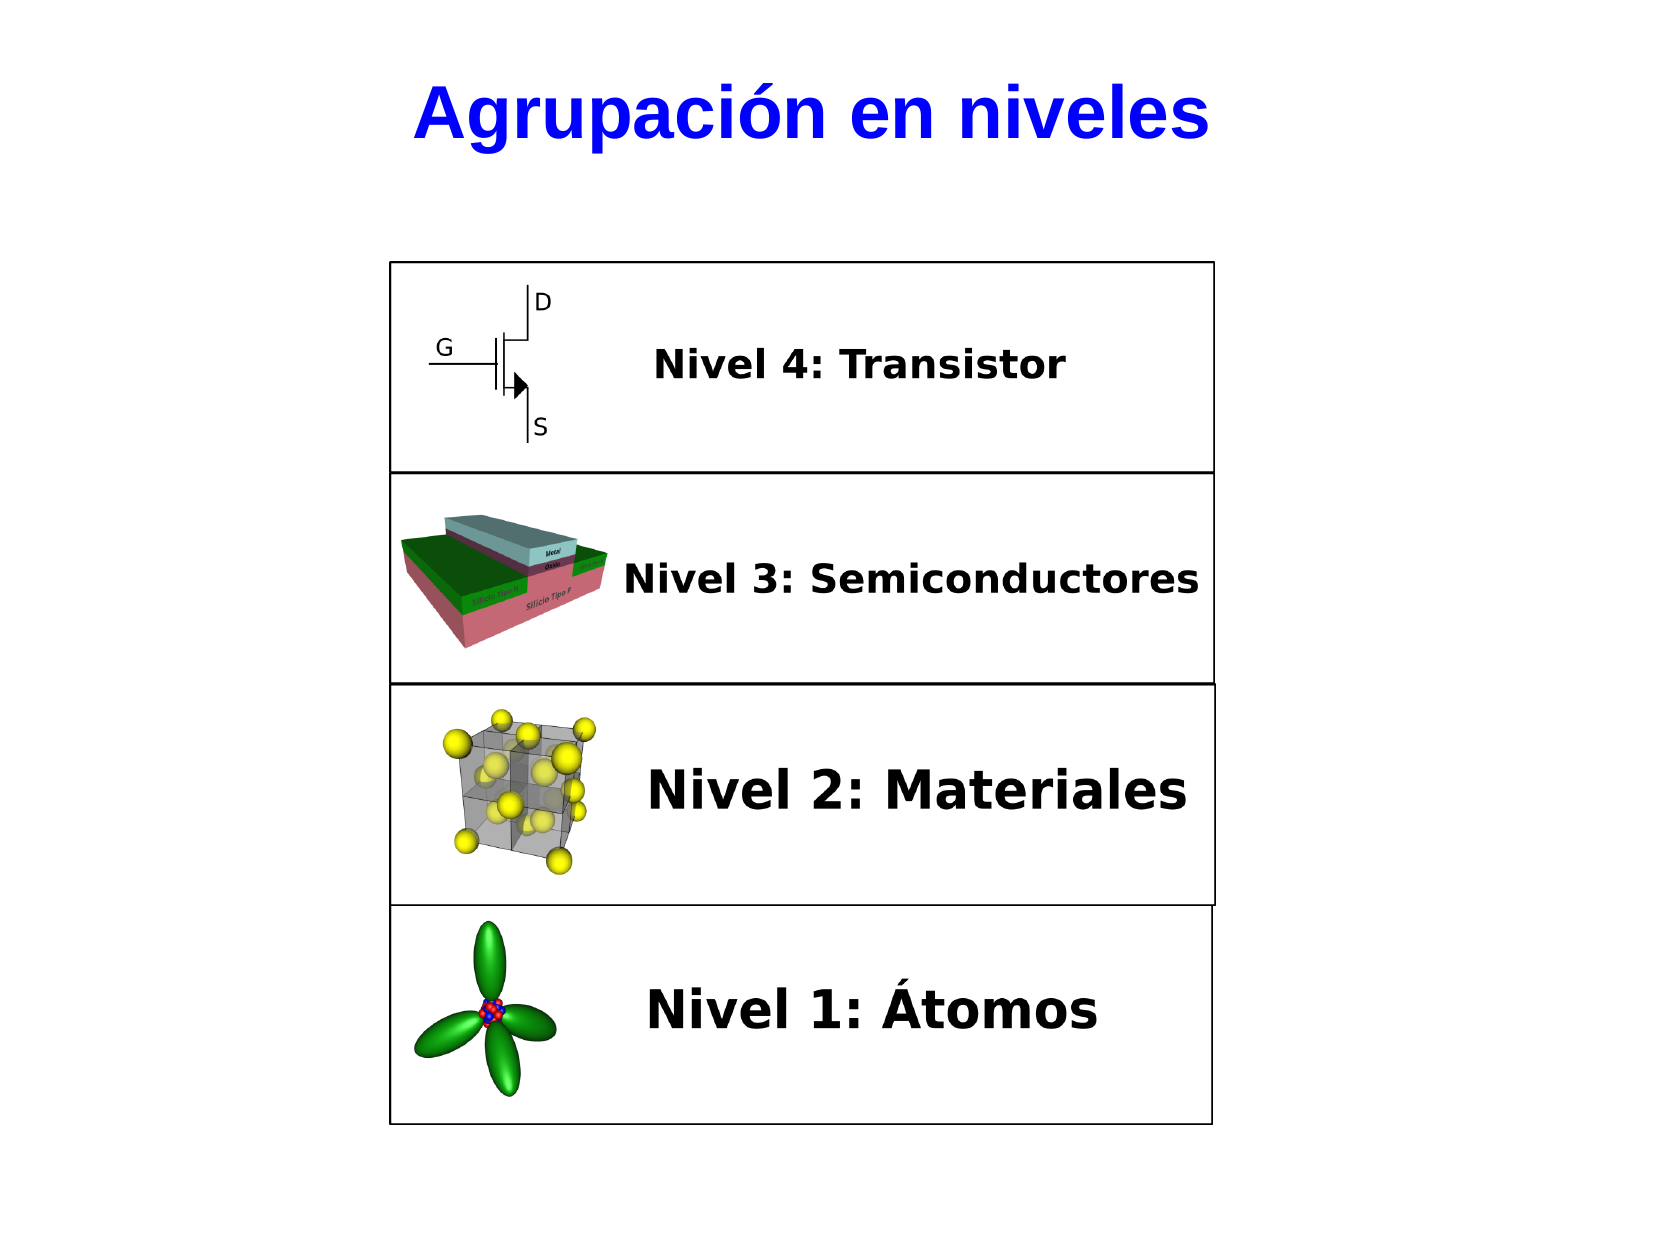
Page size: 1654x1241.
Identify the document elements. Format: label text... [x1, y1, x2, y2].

text_box Agrupación en niveles [64, 59, 1561, 166]
picture [389, 261, 1216, 1126]
